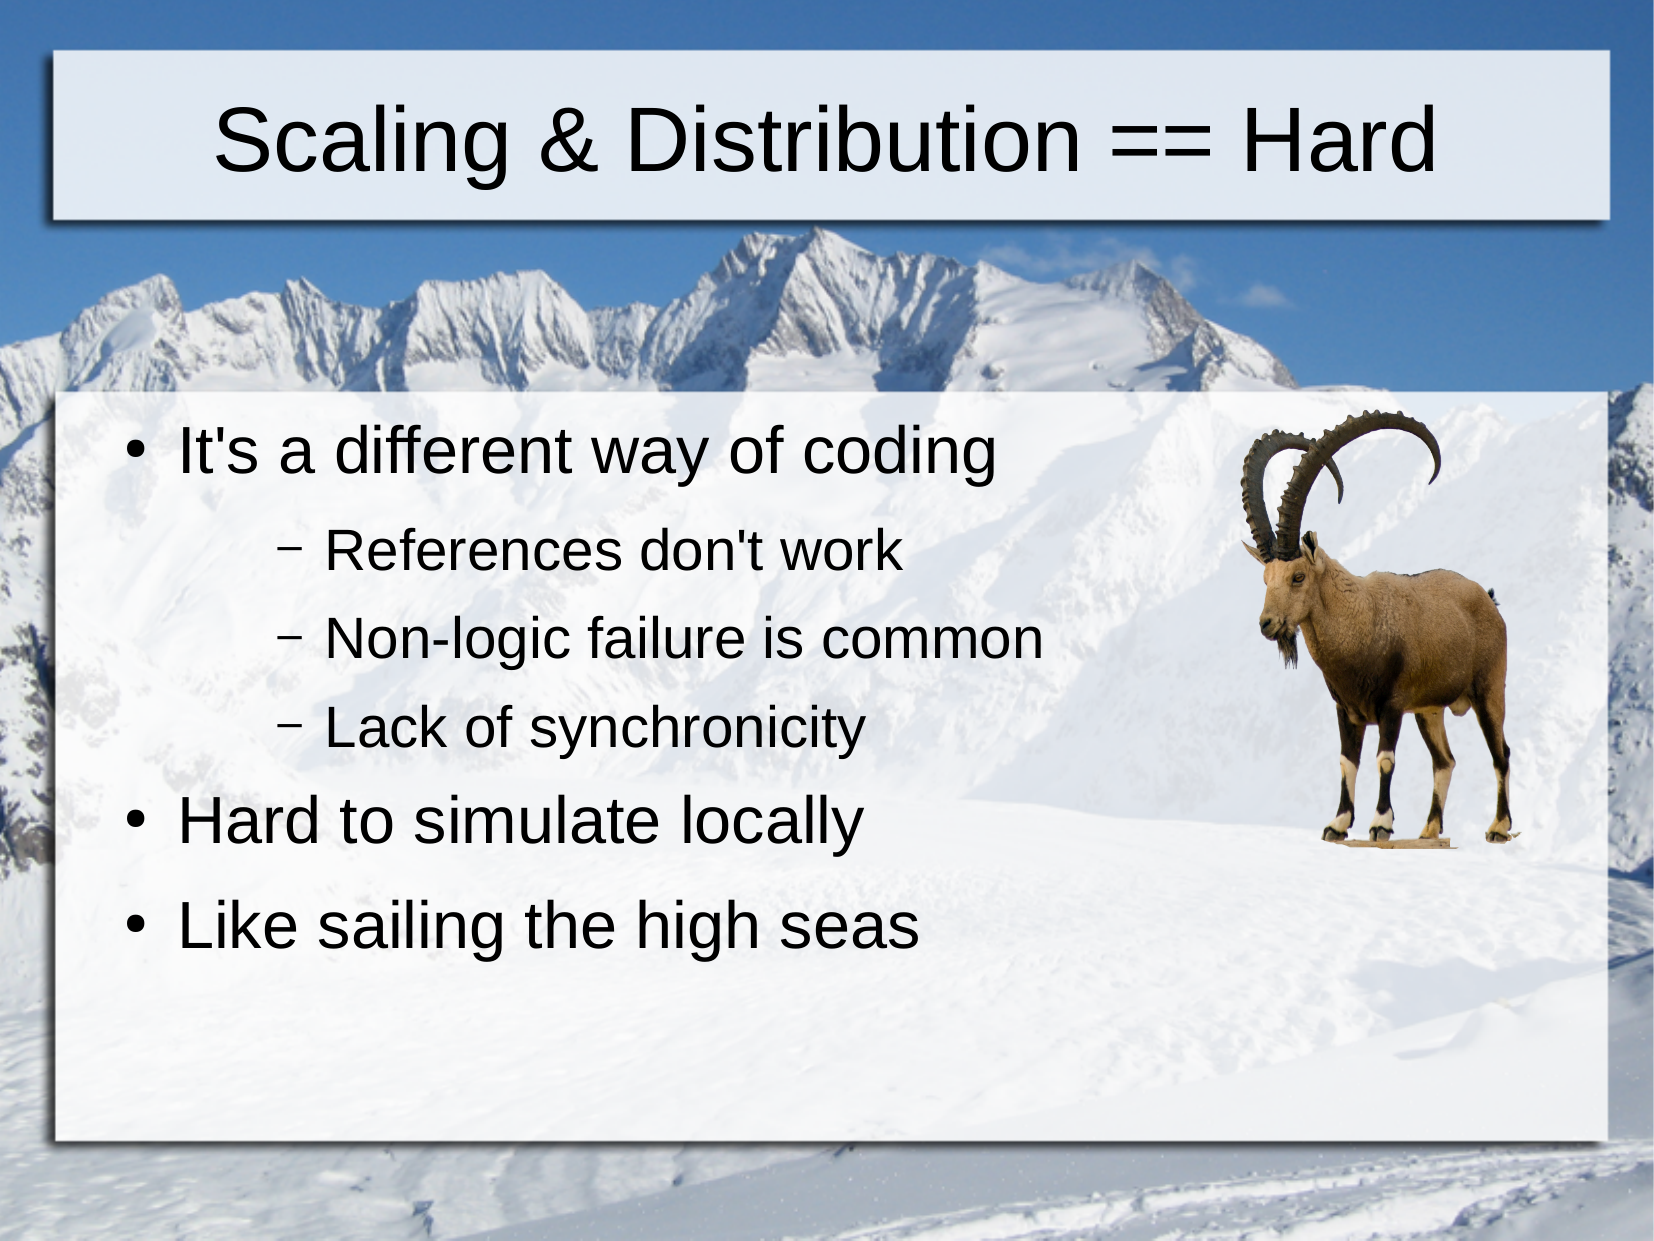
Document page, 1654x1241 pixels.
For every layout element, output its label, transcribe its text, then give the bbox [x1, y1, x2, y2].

picture [0, 0, 1654, 1241]
list It's a different way of coding References don't work Non-logic failure is common Lack of synchronicity Hard to simulate locally Like sailing the high seas [88, 413, 1571, 1126]
title Scaling & Distribution == Hard [59, 61, 1595, 219]
